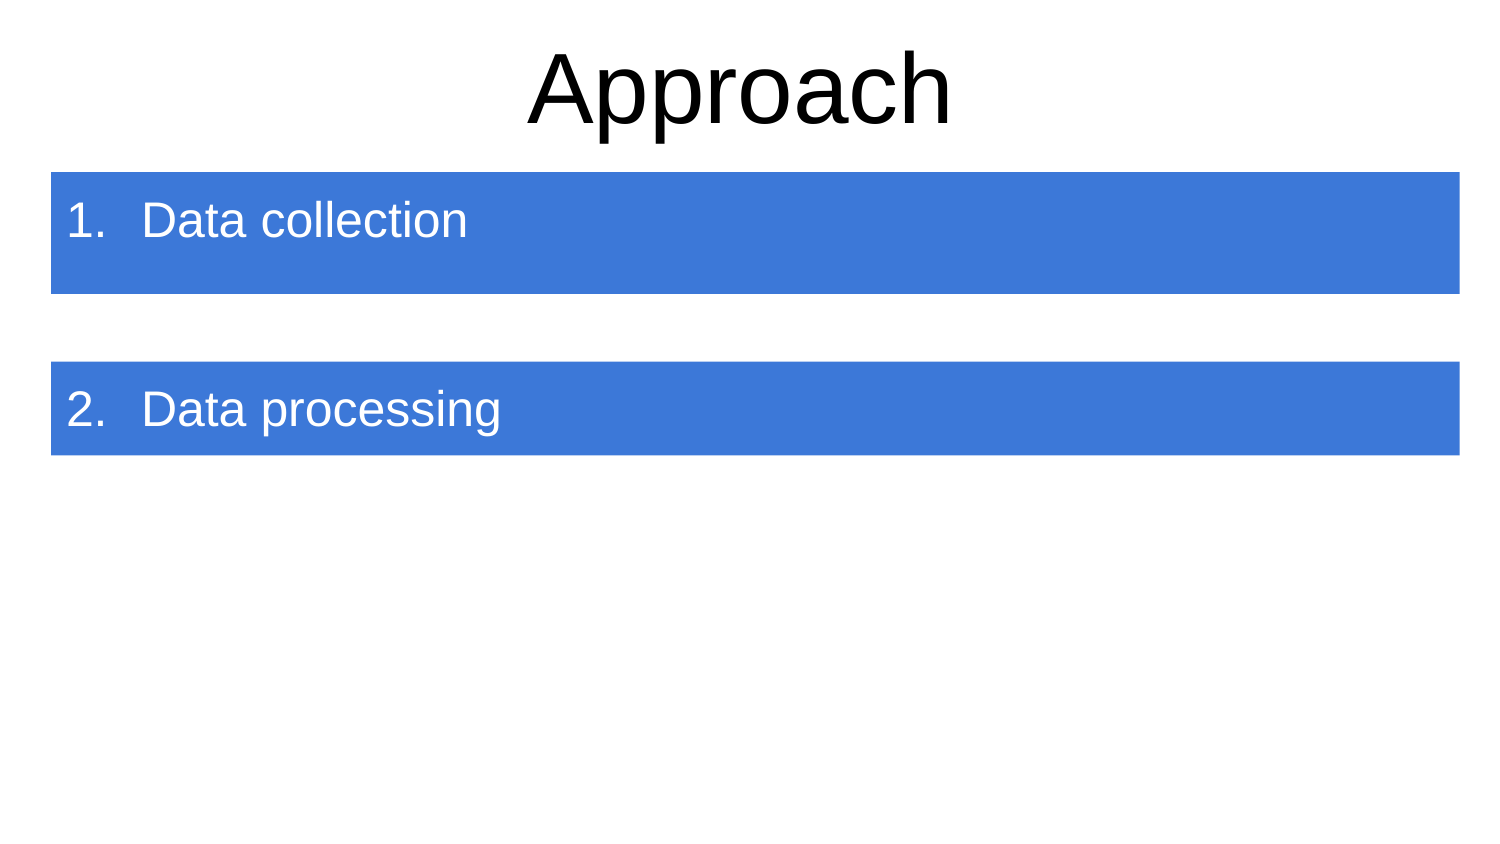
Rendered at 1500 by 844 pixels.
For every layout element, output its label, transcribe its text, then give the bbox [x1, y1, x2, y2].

text_box 2. Data processing [51, 361, 1460, 456]
text_box 1. Data collection [51, 172, 1460, 294]
title Approach [42, 8, 1440, 103]
